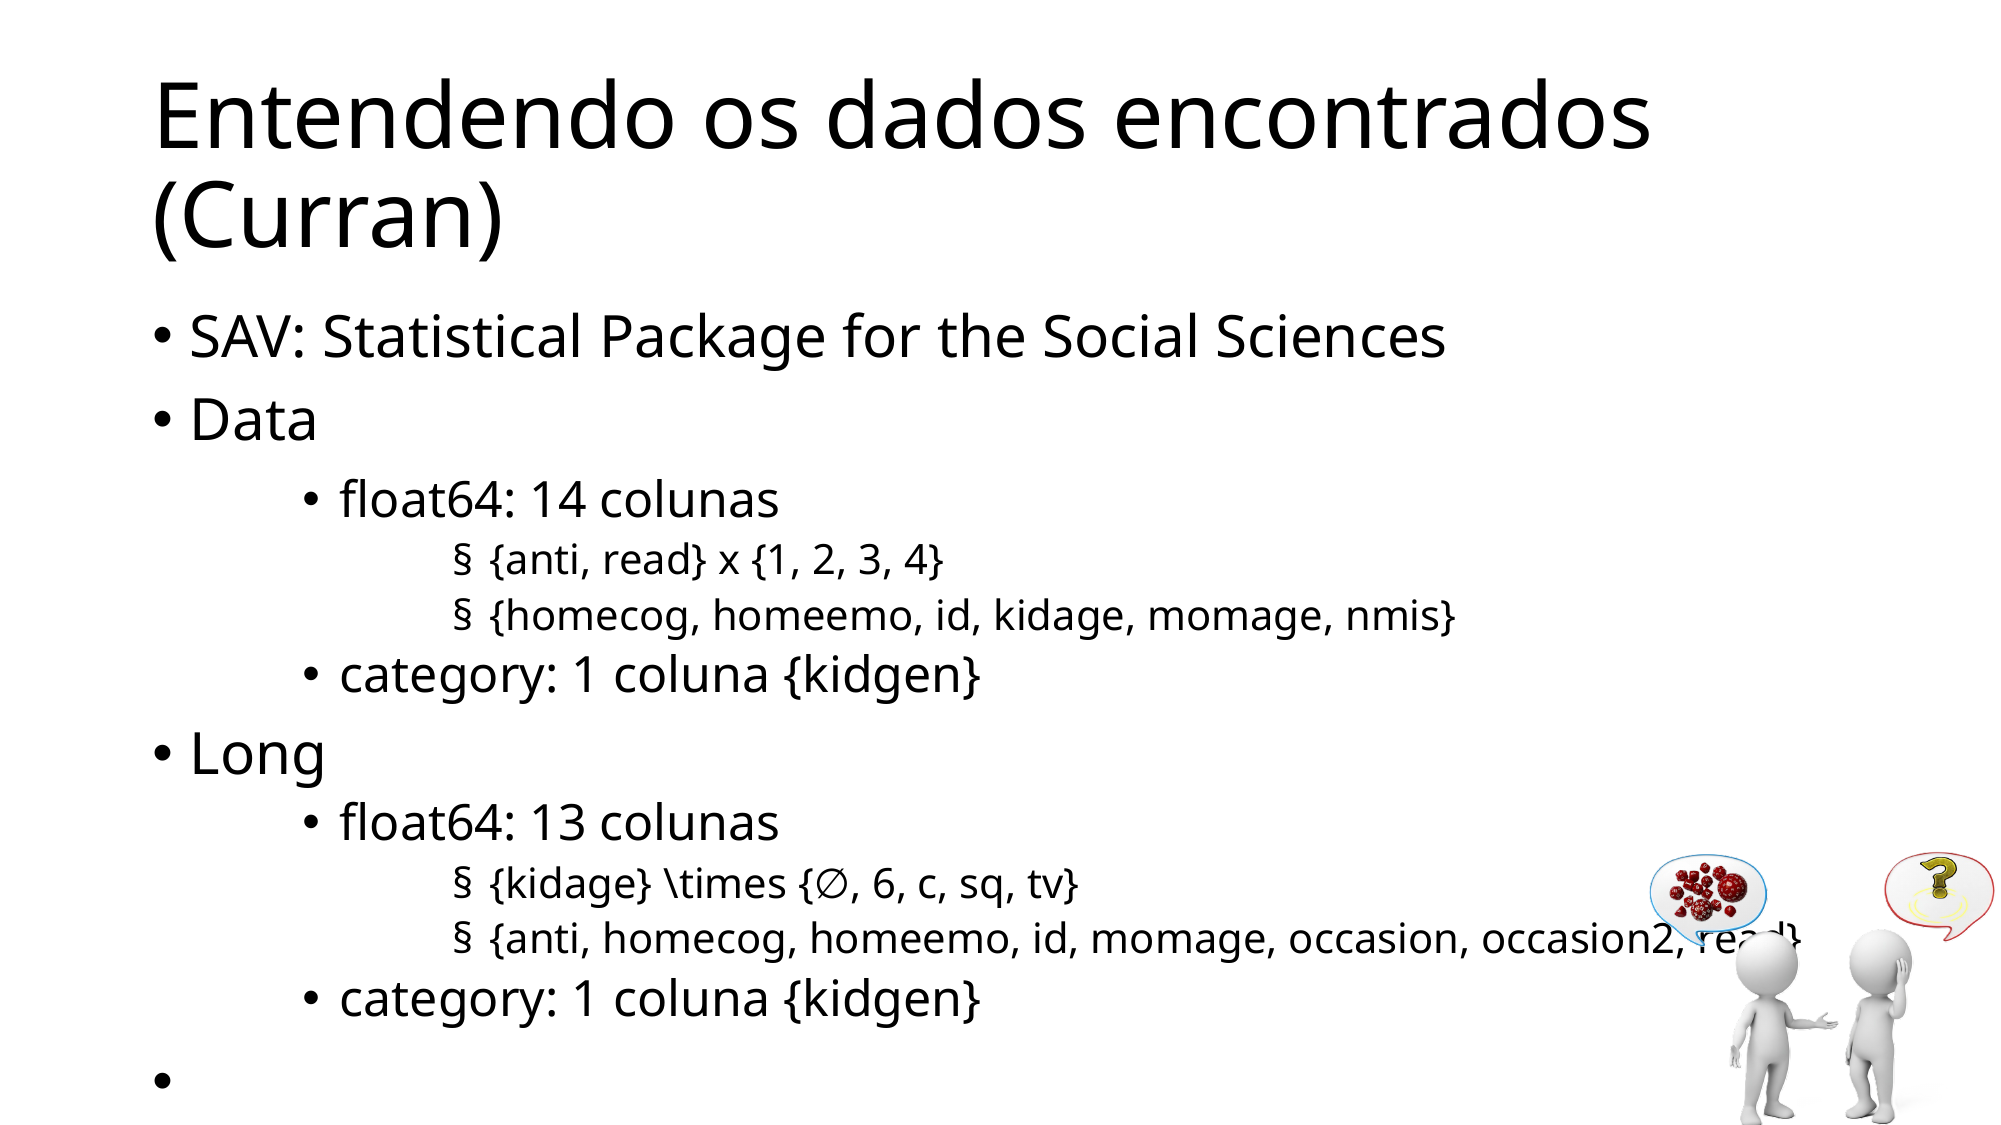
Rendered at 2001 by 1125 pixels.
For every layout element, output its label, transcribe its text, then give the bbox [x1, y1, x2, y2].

list SAV: Statistical Package for the Social Sciences Data float64: 14 colunas {anti, read} x {1, 2, 3, 4} {homecog, homeemo, id, kidage, momage, nmis} category: 1 coluna {kidgen} Long float64: 13 colunas {kidage} \times {∅, 6, c, sq, tv} {anti, homecog, homeemo, id, momage, occasion, occasion2, read} category: 1 coluna {kidgen} [137, 299, 1863, 1125]
picture [1618, 838, 2000, 1125]
title Entendendo os dados encontrados (Curran) [137, 59, 1863, 278]
